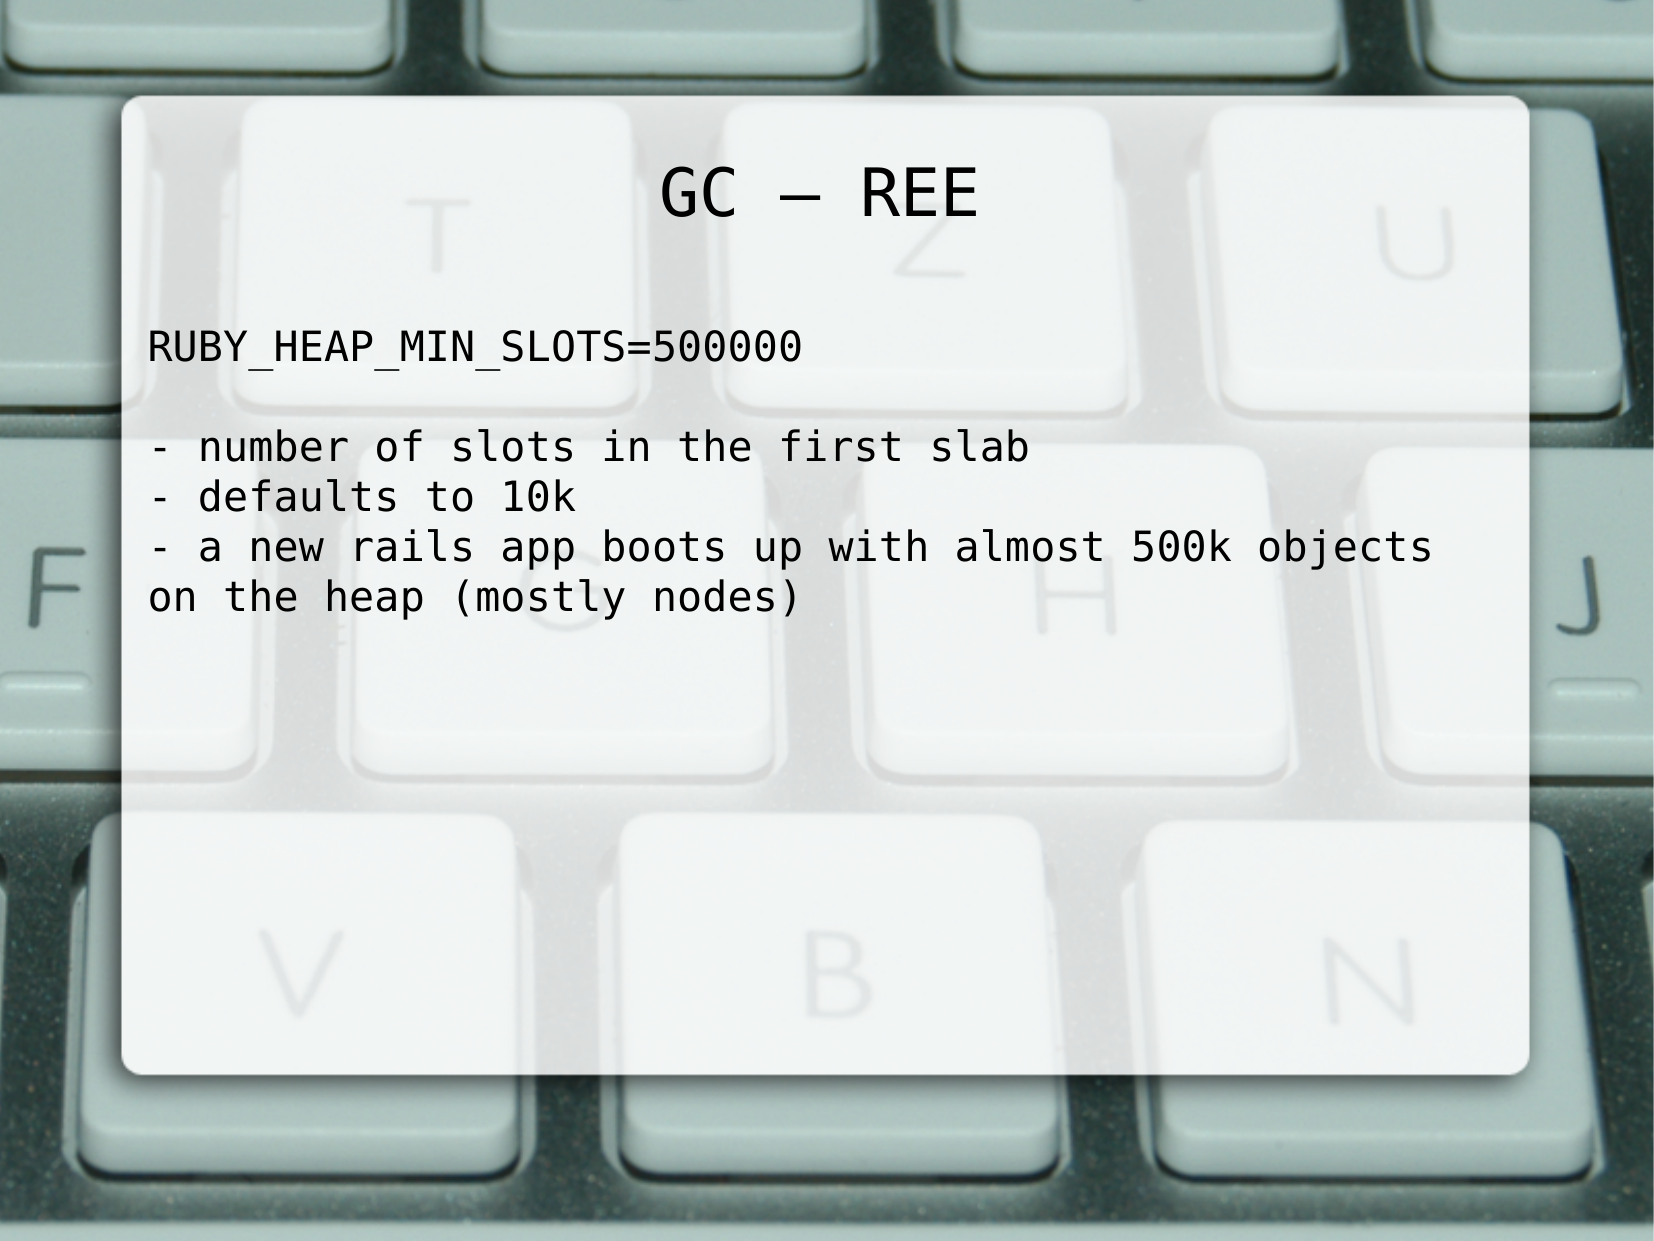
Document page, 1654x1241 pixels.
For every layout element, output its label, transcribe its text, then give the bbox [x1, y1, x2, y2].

list RUBY_HEAP_MIN_SLOTS=500000 - number of slots in the first slab - defaults to 10k - a new rails app boots up with almost 500k objects on the heap (mostly nodes) [147, 315, 1506, 1066]
title GC – REE [135, 117, 1506, 271]
picture [0, 0, 1654, 1241]
